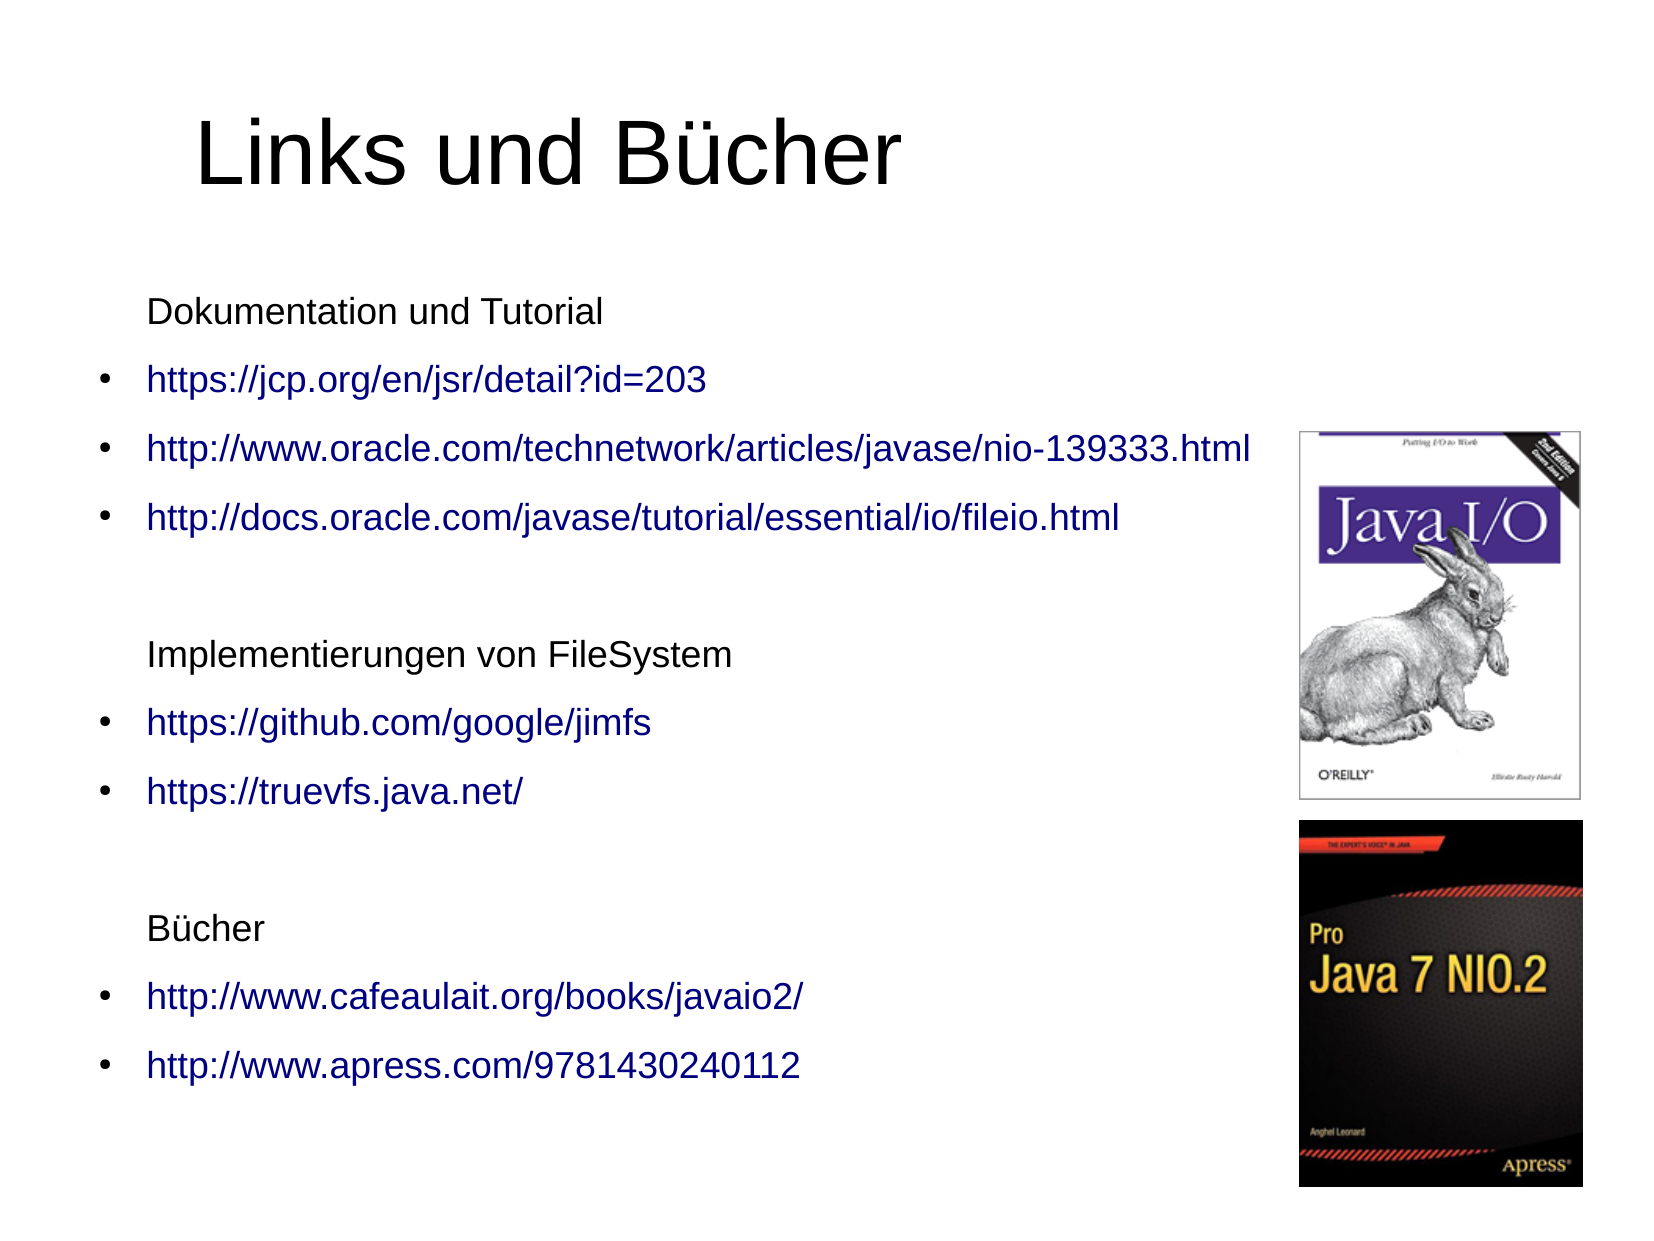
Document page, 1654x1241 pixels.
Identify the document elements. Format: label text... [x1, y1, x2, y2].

picture [1299, 820, 1583, 1188]
title Links und Bücher [82, 49, 1016, 257]
list Dokumentation und Tutorial https://jcp.org/en/jsr/detail?id=203 http://www.oracle.com/technetwork/articles/javase/nio-139333.html http://docs.oracle.com/javase/tutorial/essential/io/fileio.html Implementierungen von FileSystem https://github.com/google/jimfs https://truevfs.java.net/ Bücher http://www.cafeaulait.org/books/javaio2/ http://www.apress.com/9781430240112 [82, 290, 1571, 1087]
picture [1299, 431, 1581, 800]
